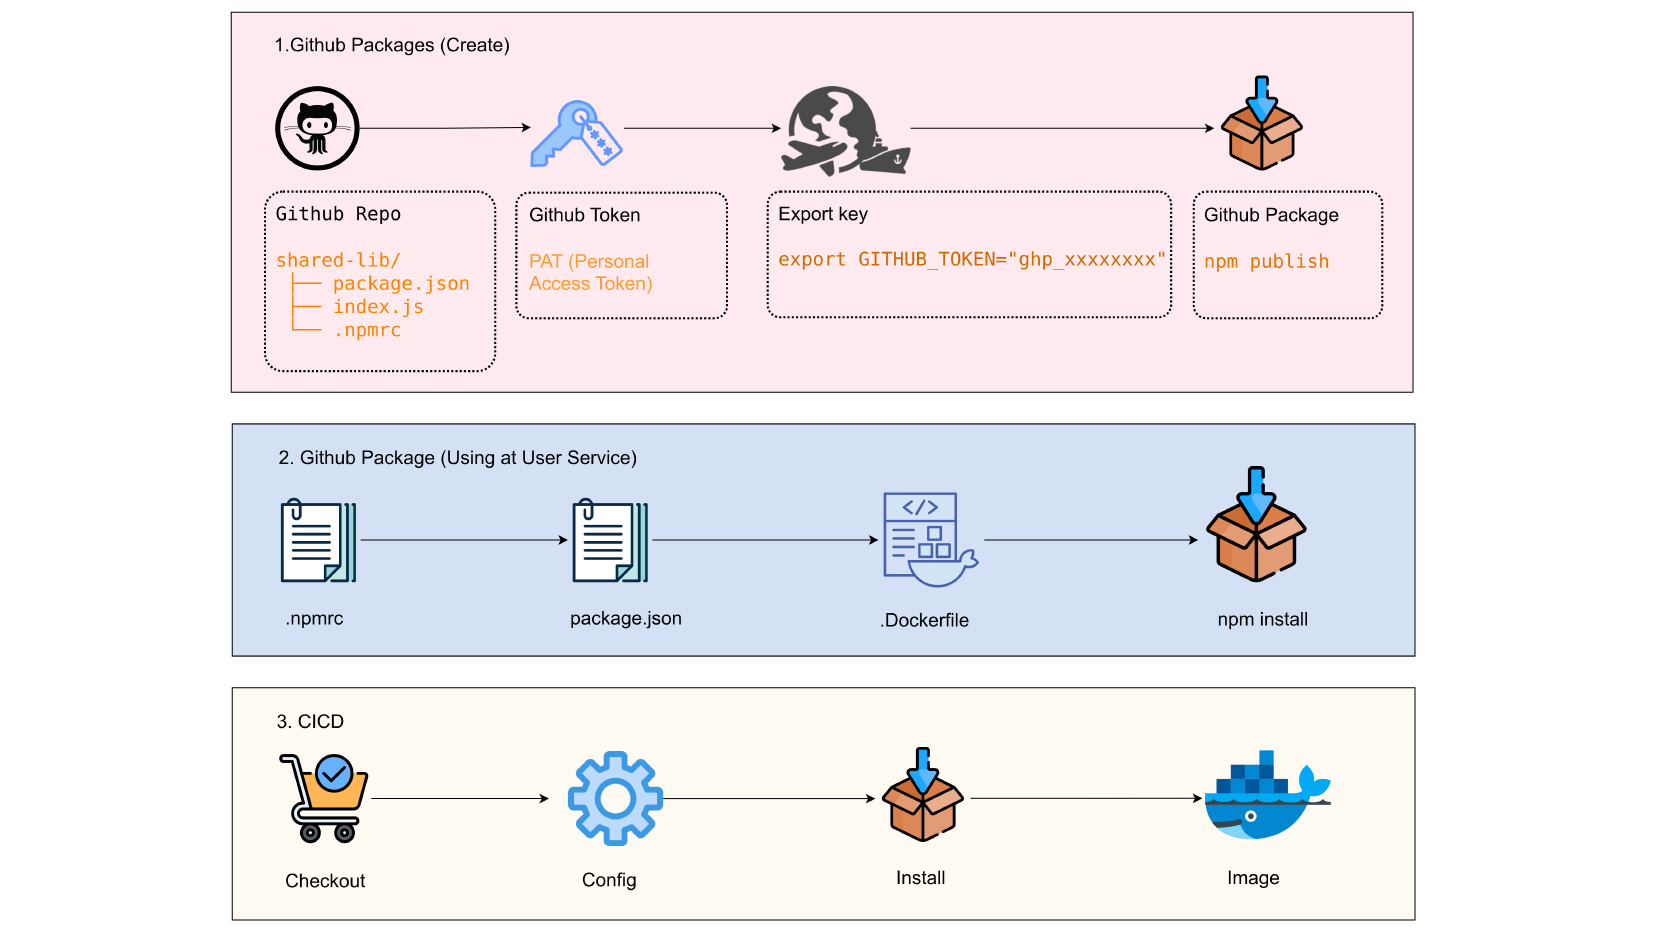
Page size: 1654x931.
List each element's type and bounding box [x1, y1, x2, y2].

picture [220, 1, 1426, 931]
